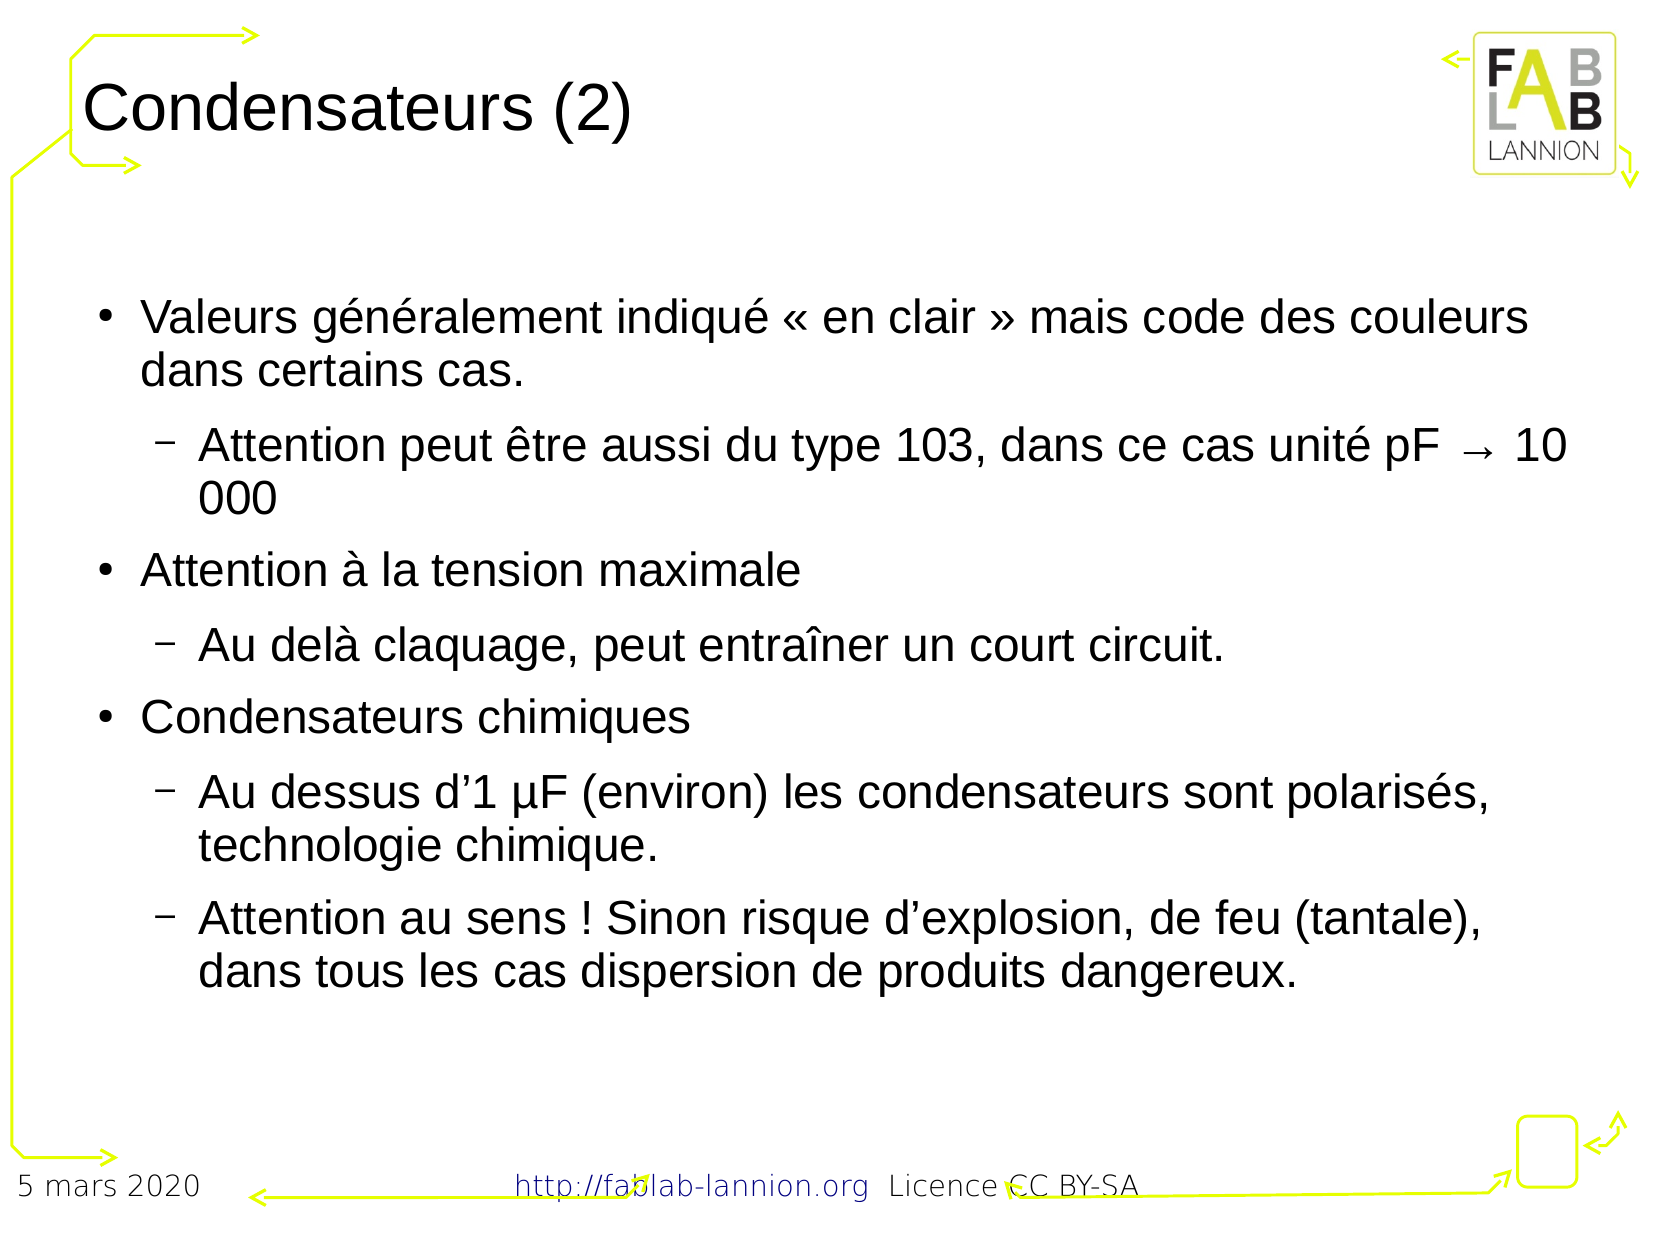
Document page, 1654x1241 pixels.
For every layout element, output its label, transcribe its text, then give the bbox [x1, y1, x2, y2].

list Valeurs généralement indiqué « en clair » mais code des couleurs dans certains cas. Attention peut être aussi du type 103, dans ce cas unité pF → 10 000 Attention à la tension maximale Au delà claquage, peut entraîner un court circuit. Condensateurs chimiques Au dessus d’1 µF (environ) les condensateurs sont polarisés, technologie chimique. Attention au sens ! Sinon risque d’explosion, de feu (tantale), dans tous les cas dispersion de produits dangereux. [82, 290, 1571, 1010]
picture [1470, 29, 1619, 178]
title Condensateurs (2) [82, 49, 1441, 166]
